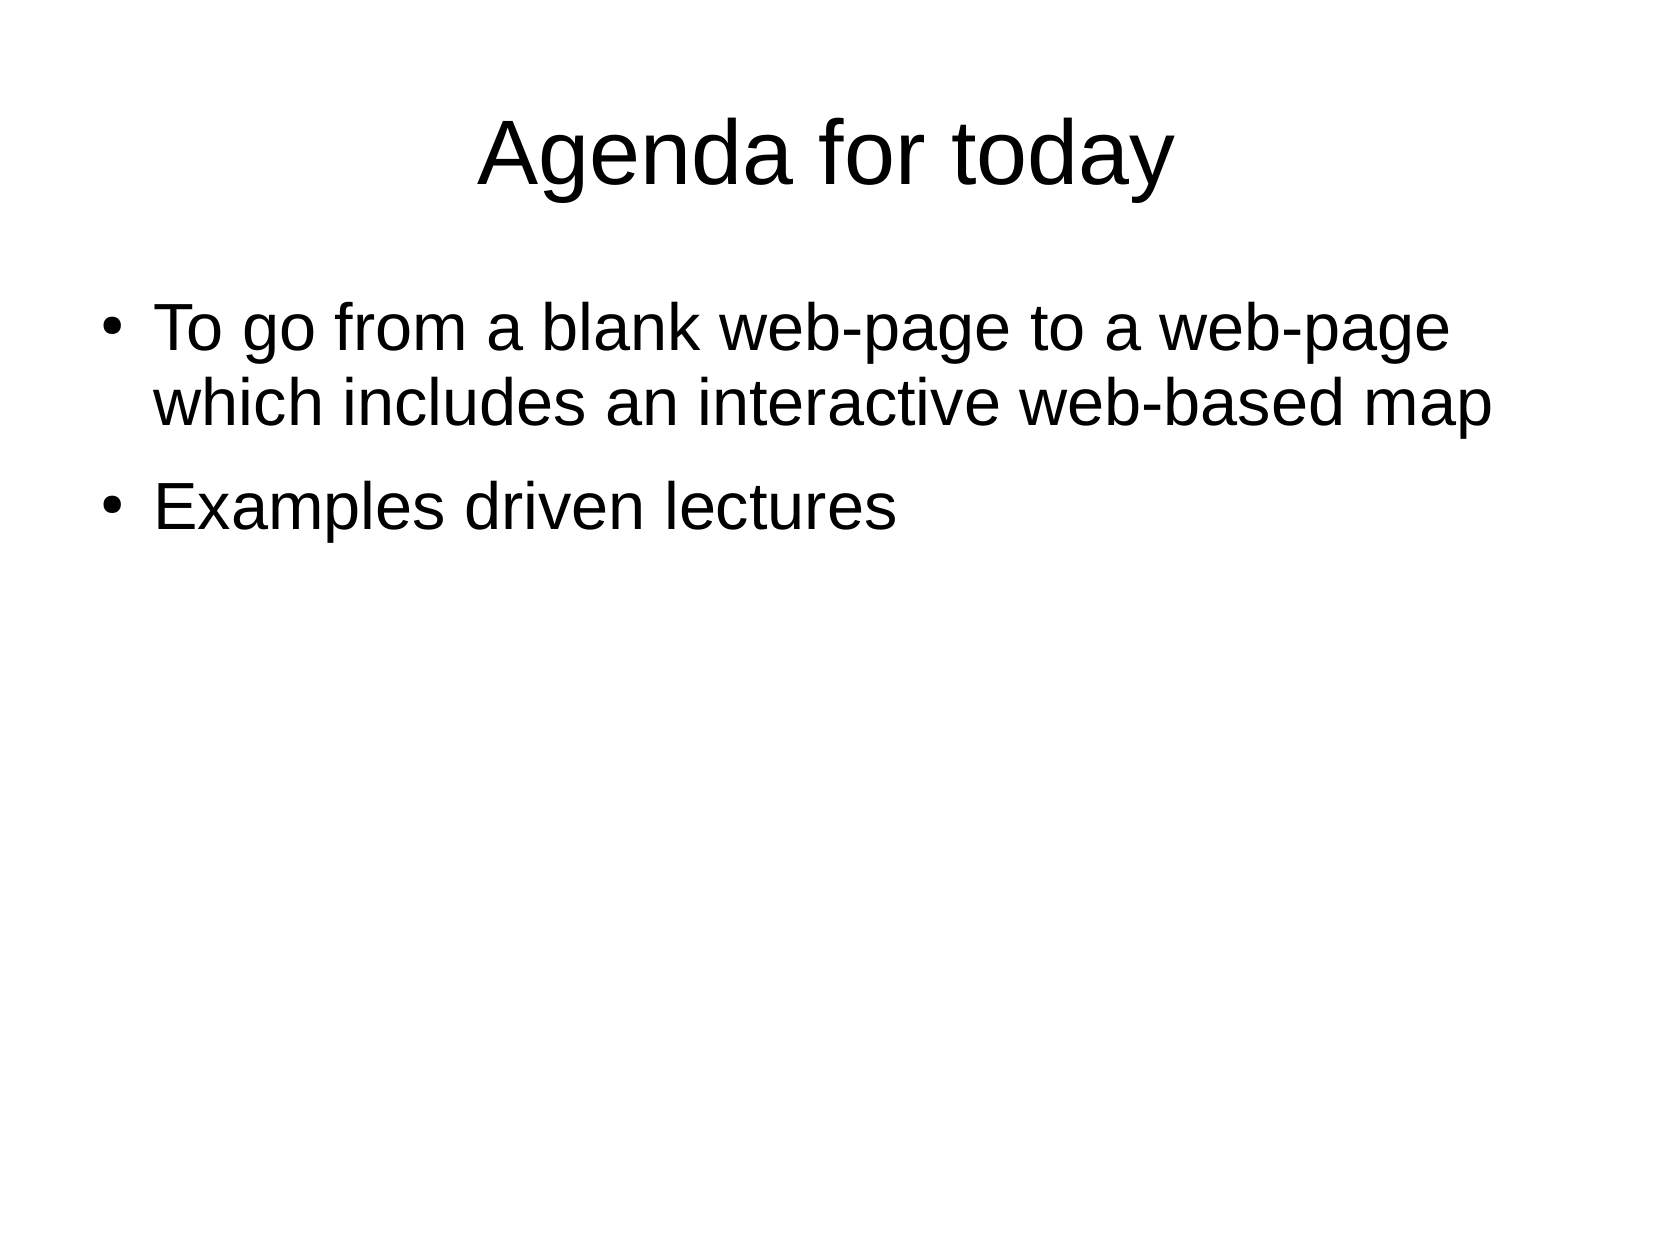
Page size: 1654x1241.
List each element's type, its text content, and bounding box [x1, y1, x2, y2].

list To go from a blank web-page to a web-page which includes an interactive web-based map Examples driven lectures [82, 290, 1571, 1010]
title Agenda for today [82, 49, 1571, 257]
